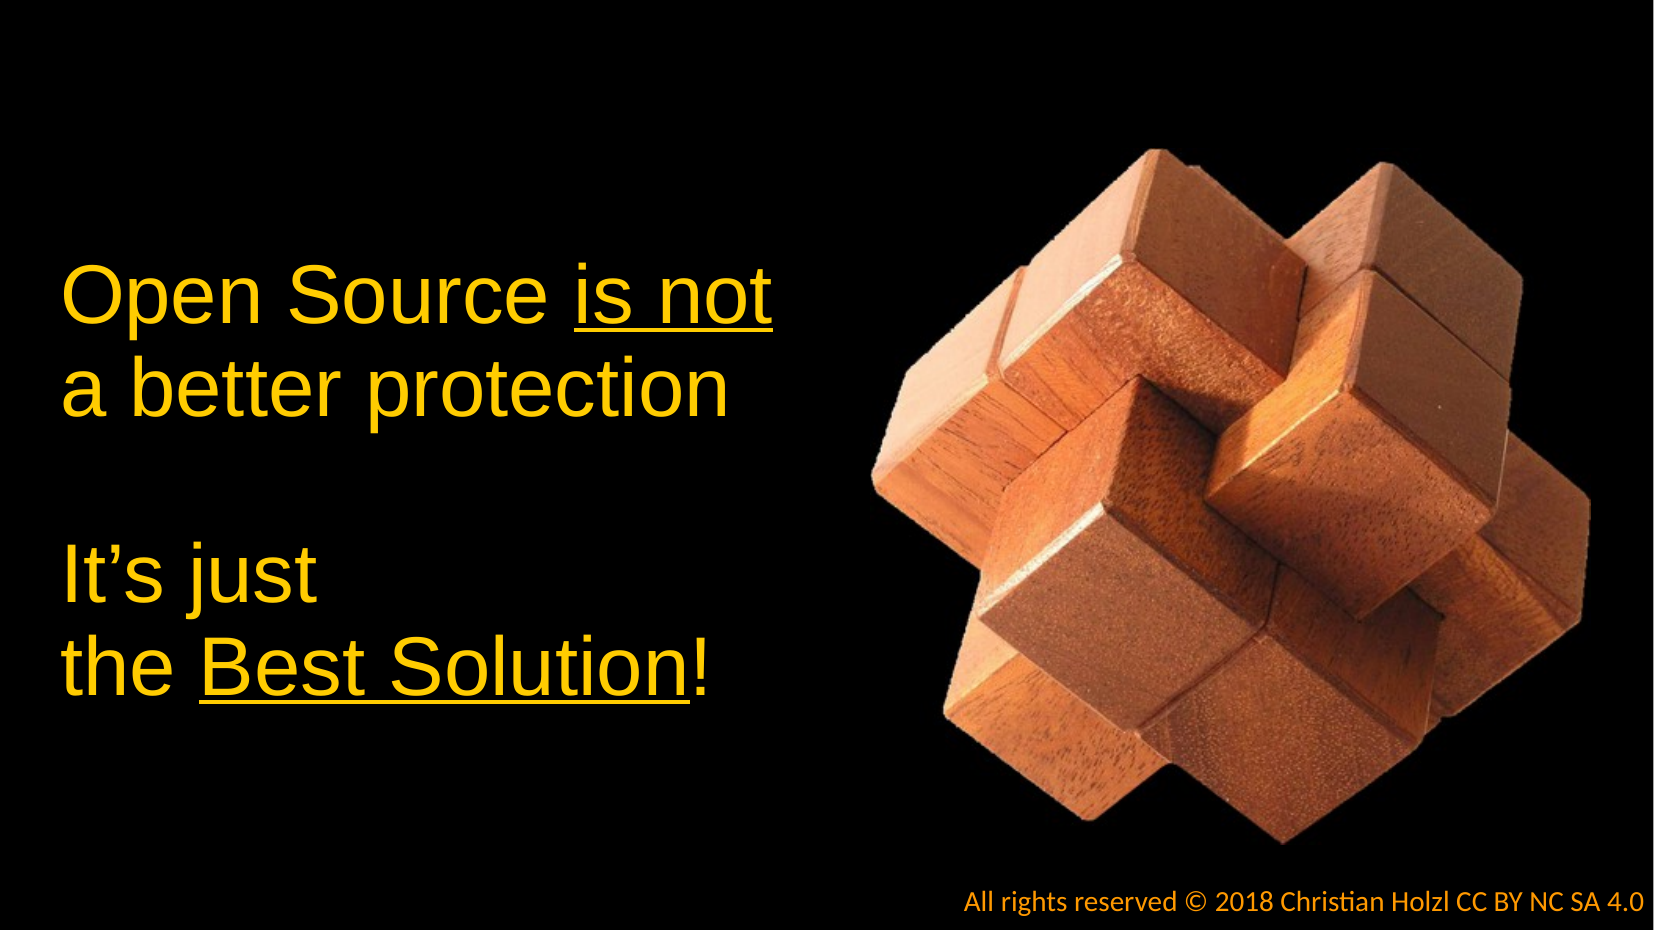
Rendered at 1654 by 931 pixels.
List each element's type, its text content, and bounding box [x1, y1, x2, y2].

picture [870, 148, 1591, 845]
title Open Source is not a better protection It’s just the Best Solution! [60, 247, 1549, 714]
